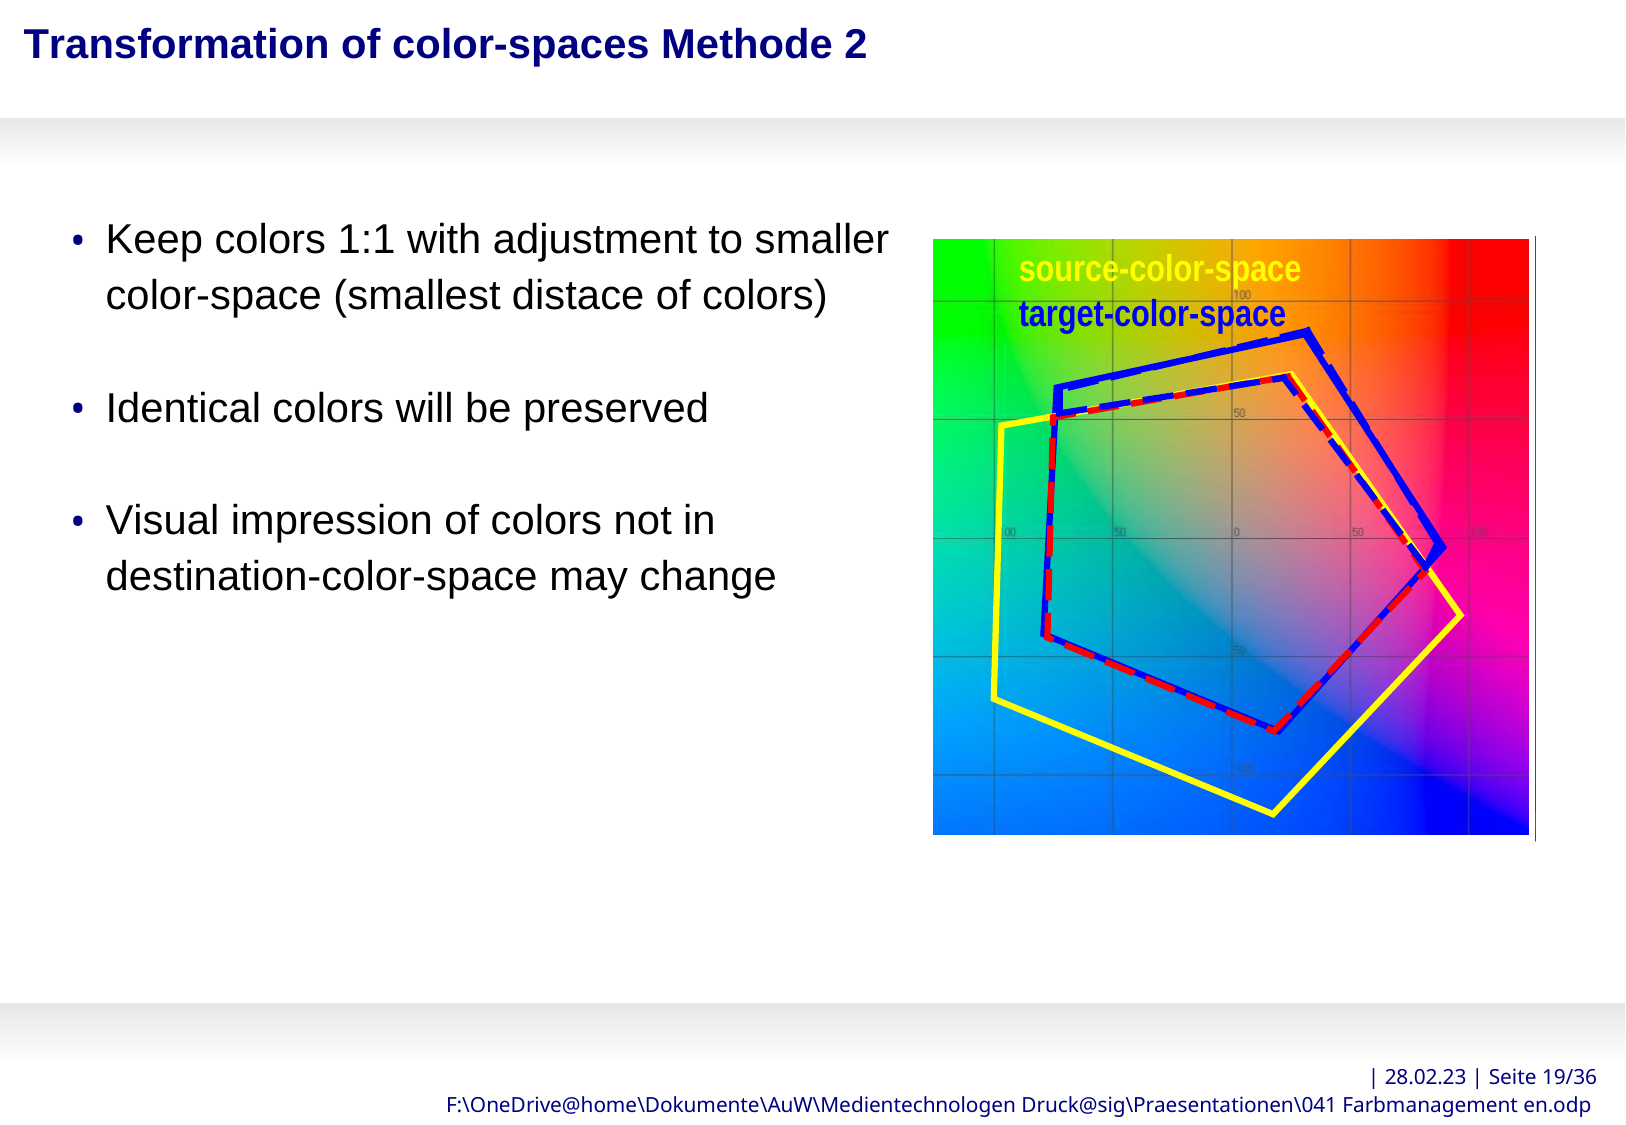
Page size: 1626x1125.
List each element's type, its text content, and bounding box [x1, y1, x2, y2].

list Keep colors 1:1 with adjustment to smaller color-space (smallest distace of colors) Identical colors will be preserved Visual impression of colors not in destination-color-space may change [23, 206, 916, 789]
picture [933, 239, 1529, 835]
text_box source-color-space target-color-space [1003, 236, 1317, 342]
picture [1063, 342, 1433, 559]
picture [1048, 382, 1419, 725]
picture [999, 421, 1051, 655]
picture [933, 239, 1242, 655]
picture [1031, 575, 1455, 809]
title Transformation of color-spaces Methode 2 [23, 11, 1600, 130]
